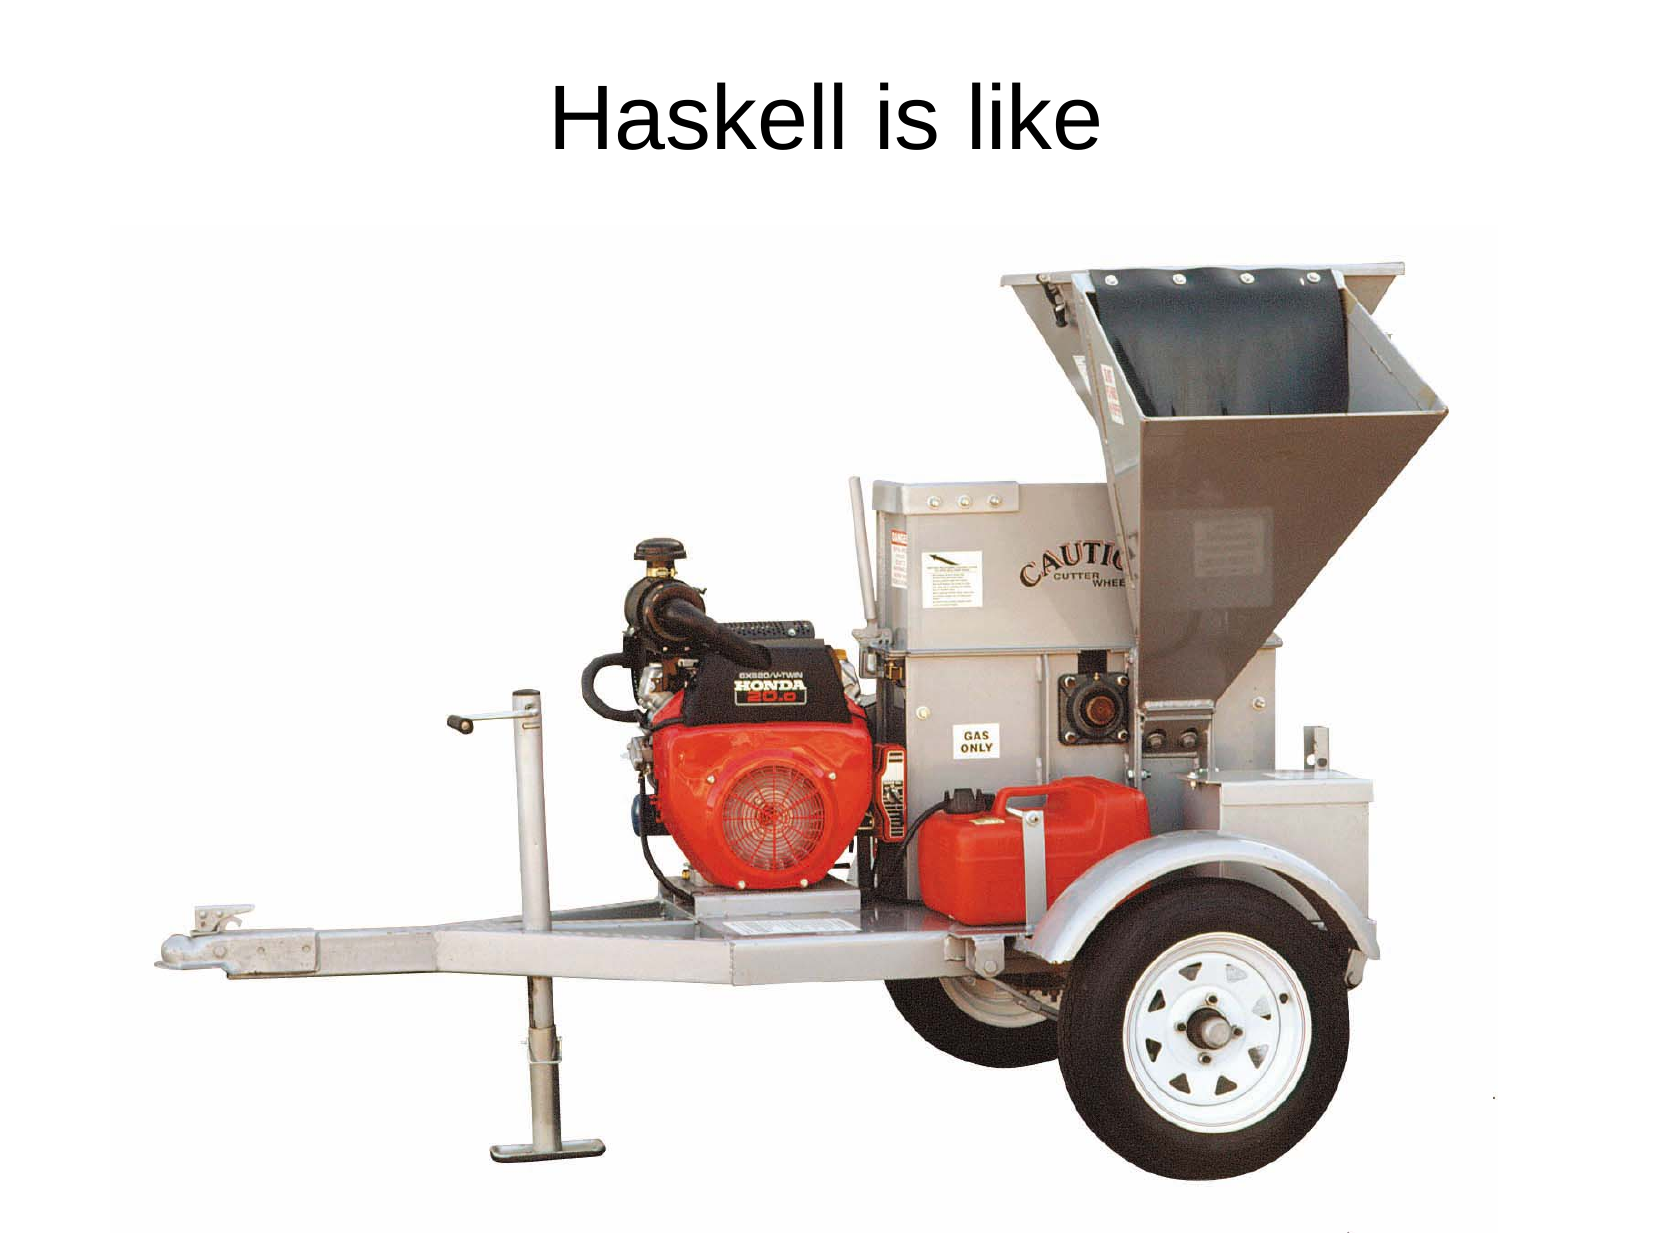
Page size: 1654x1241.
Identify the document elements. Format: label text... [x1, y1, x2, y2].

title Haskell is like [82, 21, 1571, 214]
picture [110, 225, 1498, 1233]
